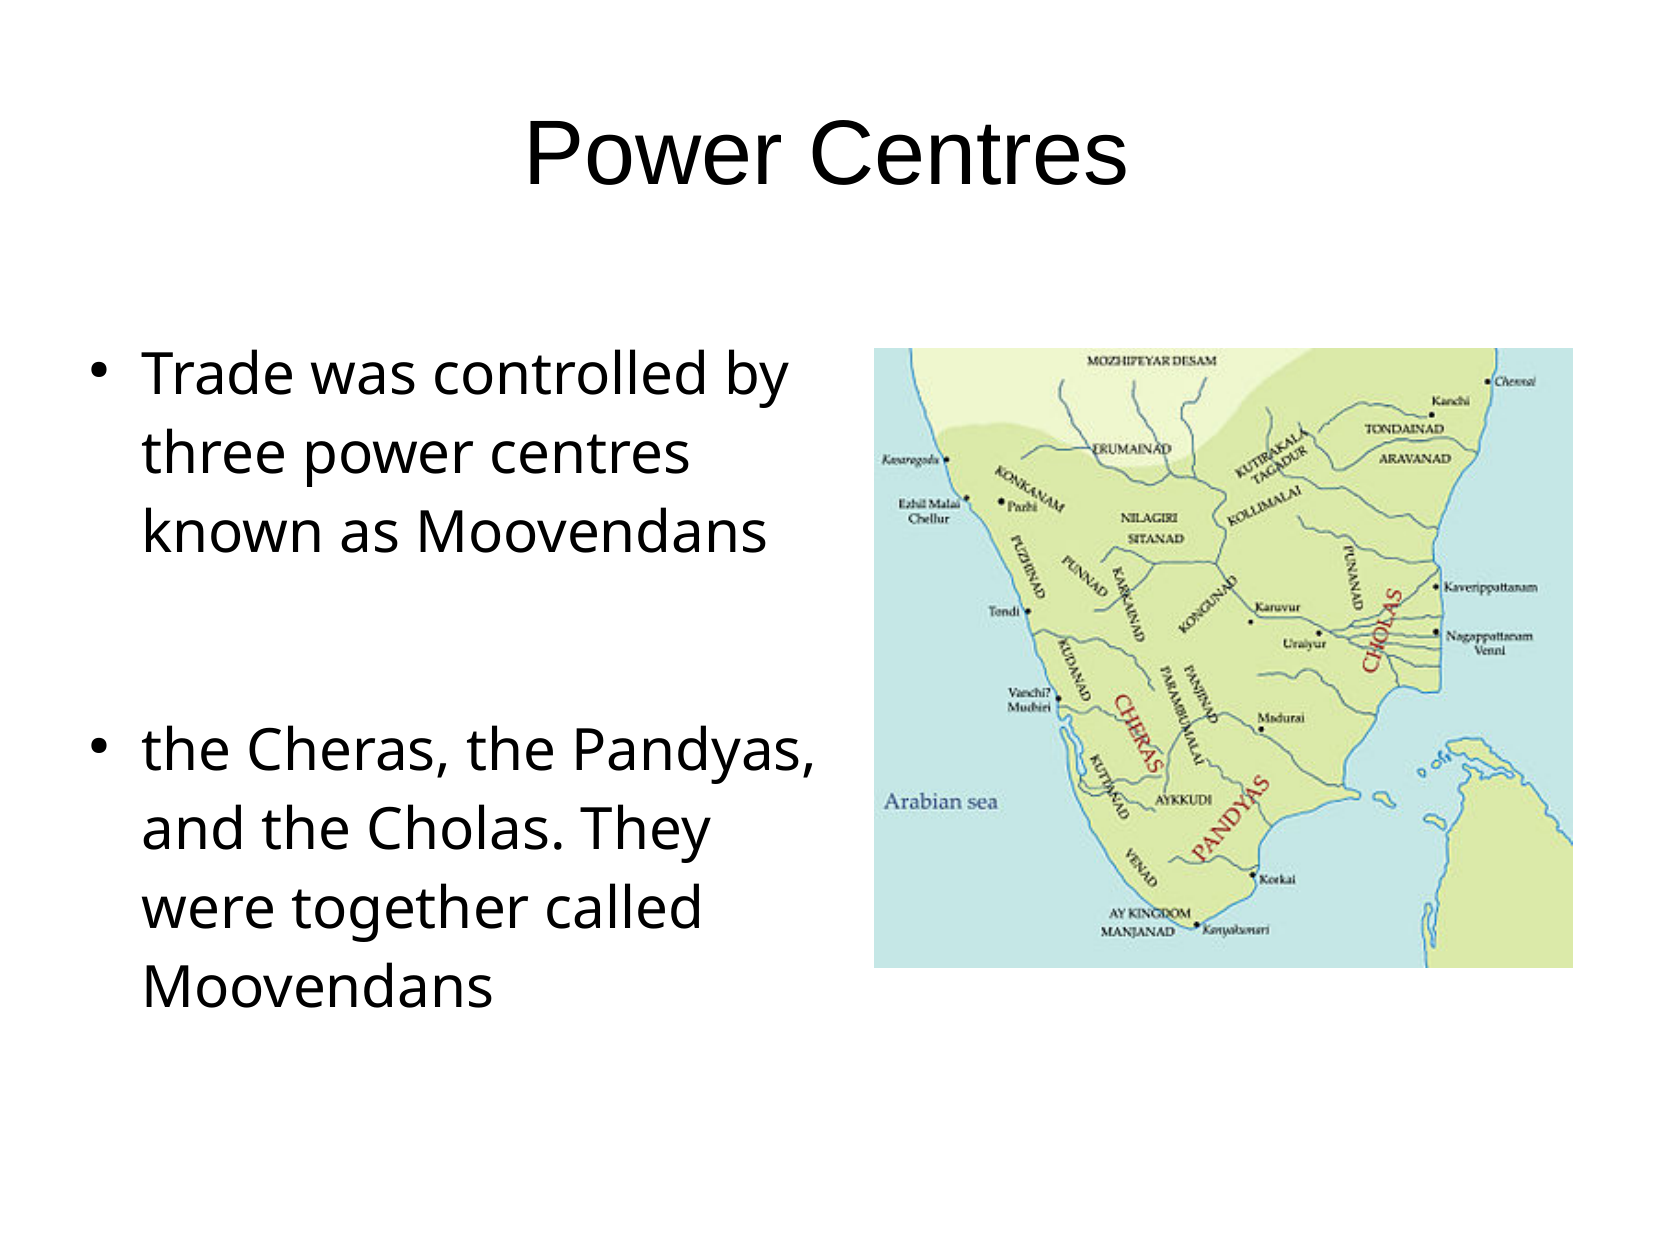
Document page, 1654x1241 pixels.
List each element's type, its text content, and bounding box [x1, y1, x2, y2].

list Trade was controlled by three power centres known as Moovendans the Cheras, the Pandyas, and the Cholas. They were together called Moovendans [70, 331, 827, 1052]
title Power Centres [82, 49, 1571, 257]
picture [874, 348, 1573, 968]
